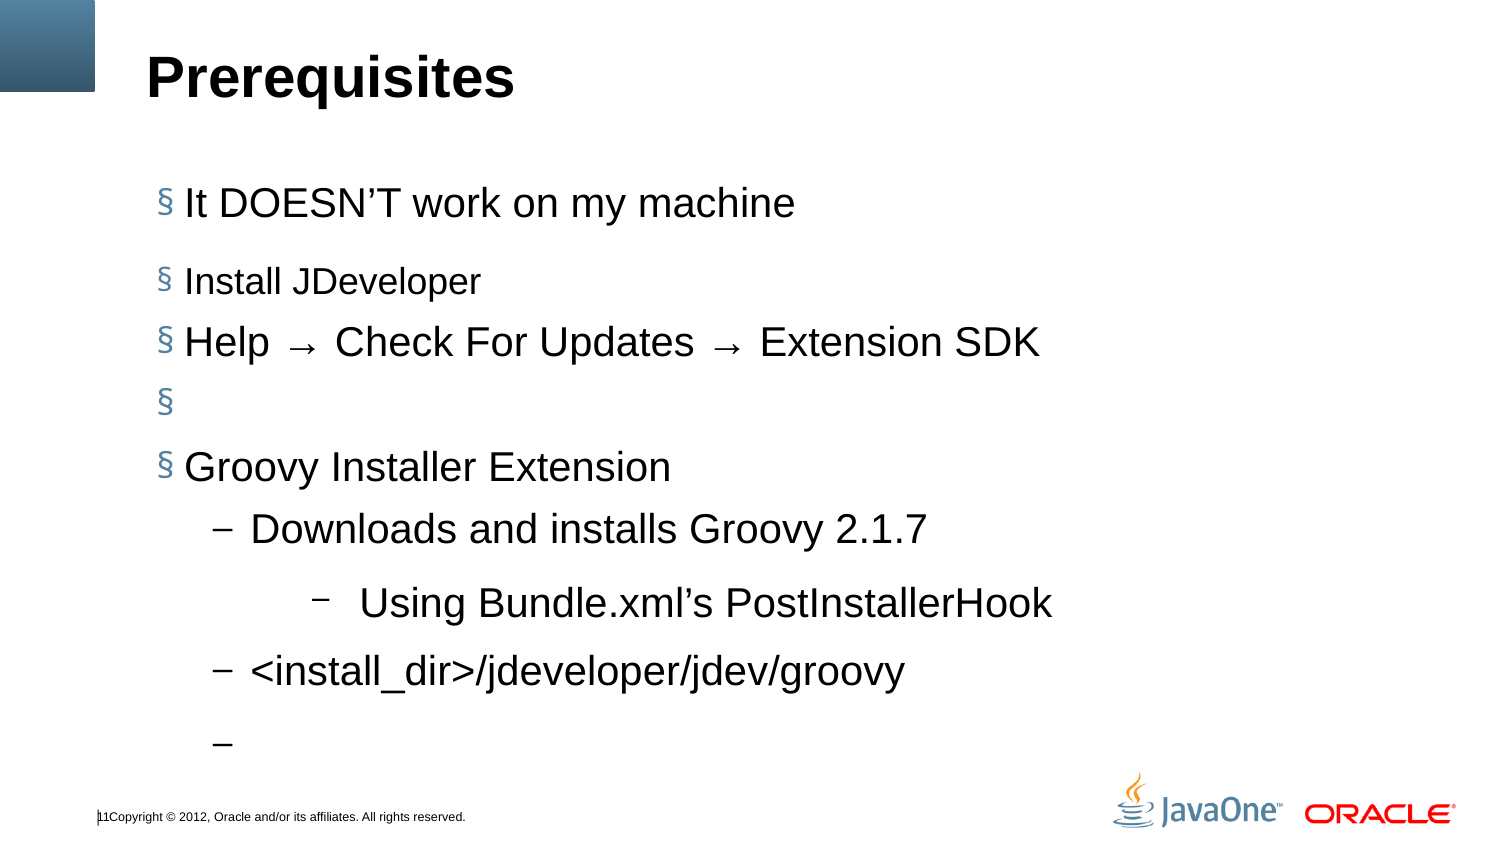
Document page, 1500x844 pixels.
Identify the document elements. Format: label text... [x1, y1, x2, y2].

picture [1095, 754, 1469, 844]
list Install JDeveloper Help → Check For Updates → Extension SDK Groovy Installer Extension Downloads and installs Groovy 2.1.7 Using Bundle.xml’s PostInstallerHook <install_dir>/jdeveloper/jdev/groovy [131, 249, 1482, 753]
list It DOESN’T work on my machine [131, 168, 1482, 219]
title Prerequisites [131, 40, 1482, 167]
